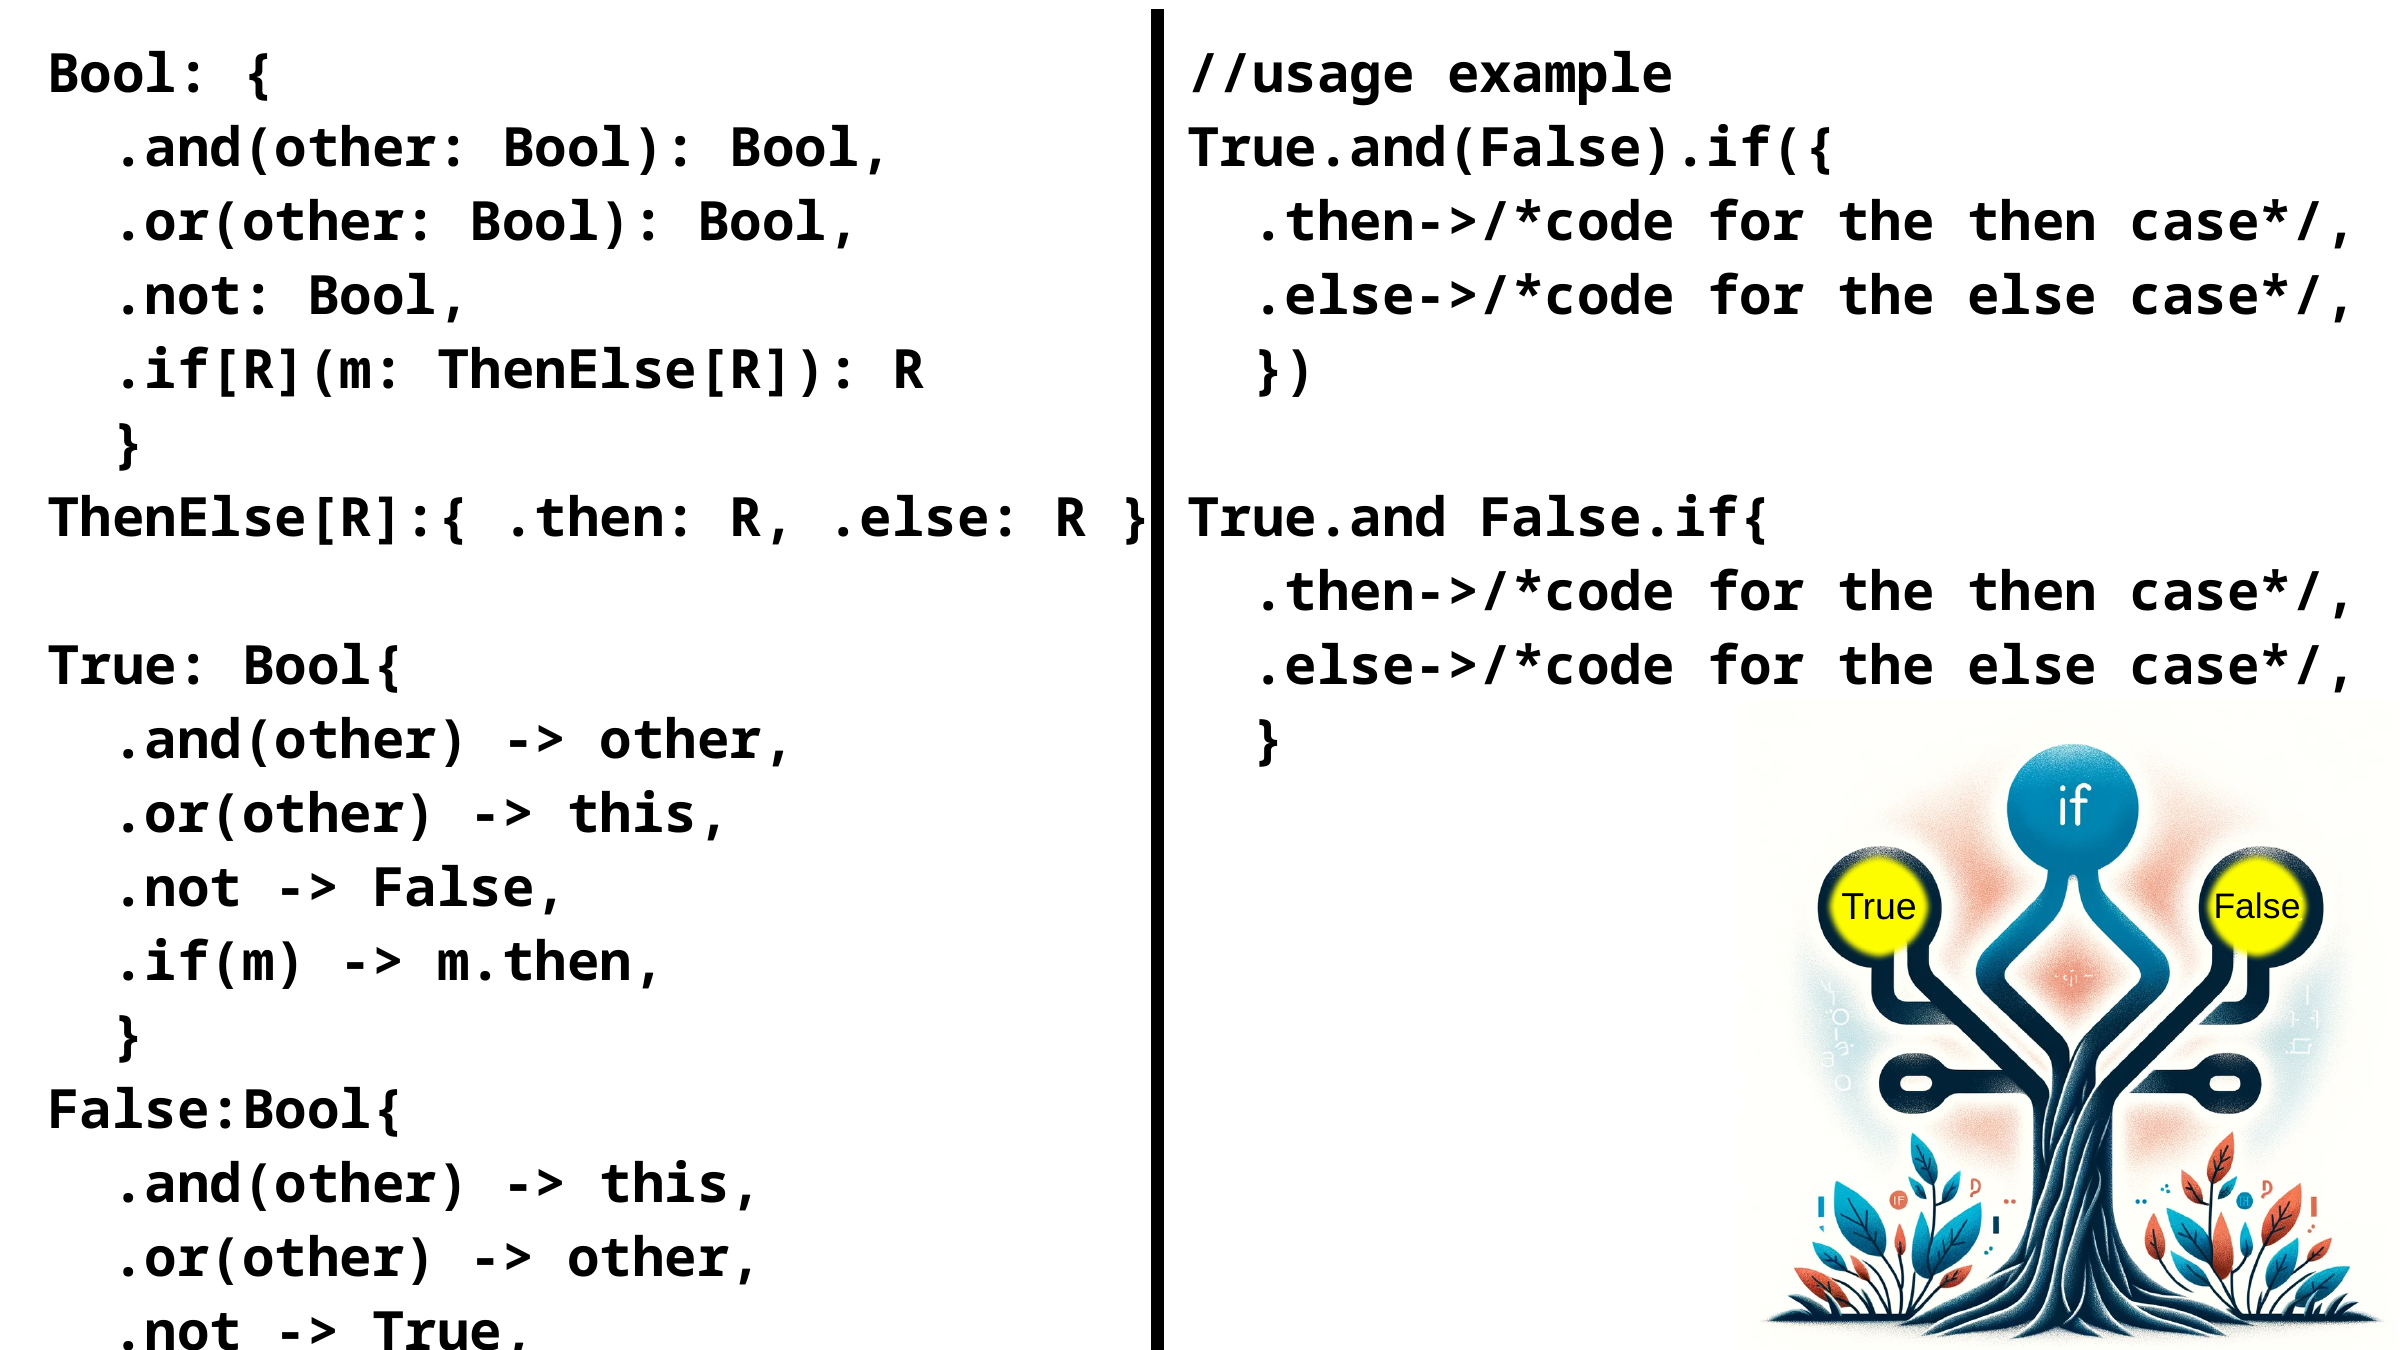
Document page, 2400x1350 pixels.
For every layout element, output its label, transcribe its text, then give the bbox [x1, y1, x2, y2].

text_box Bool: { .and(other: Bool): Bool, .or(other: Bool): Bool, .not: Bool, .if[R](m: ThenElse[R]): R } ThenElse[R]:{ .then: R, .else: R } True: Bool{ .and(other) -> other, .or(other) -> this, .not -> False, .if(m) -> m.then, } False:Bool{ .and(other) -> this, .or(other) -> other, .not -> True, .if(m) -> m.else, } [32, 27, 1151, 1321]
text_box False [2213, 862, 2301, 951]
text_box Bool: { .and(other: Bool): Bool, .or(other: Bool): Bool, .not: Bool, .if[R](m: ThenElse[R]): R } ThenElse[R]:{ .then: R, .else: R } True: Bool{ .and(other) -> other, .or(other) -> this, .not -> False, .if(m) -> m.then, } False:Bool{ .and(other) -> this, .or(other) -> other, .not -> True, .if(m) -> m.else, } [1164, 27, 1172, 1321]
text_box True [1835, 862, 1923, 951]
picture [1739, 698, 2398, 1350]
text_box //usage example True.and(False).if({ .then->/*code for the then case*/, .else->/*code for the else case*/, }) True.and False.if{ .then->/*code for the then case*/, .else->/*code for the else case*/, } [1172, 27, 2400, 1321]
